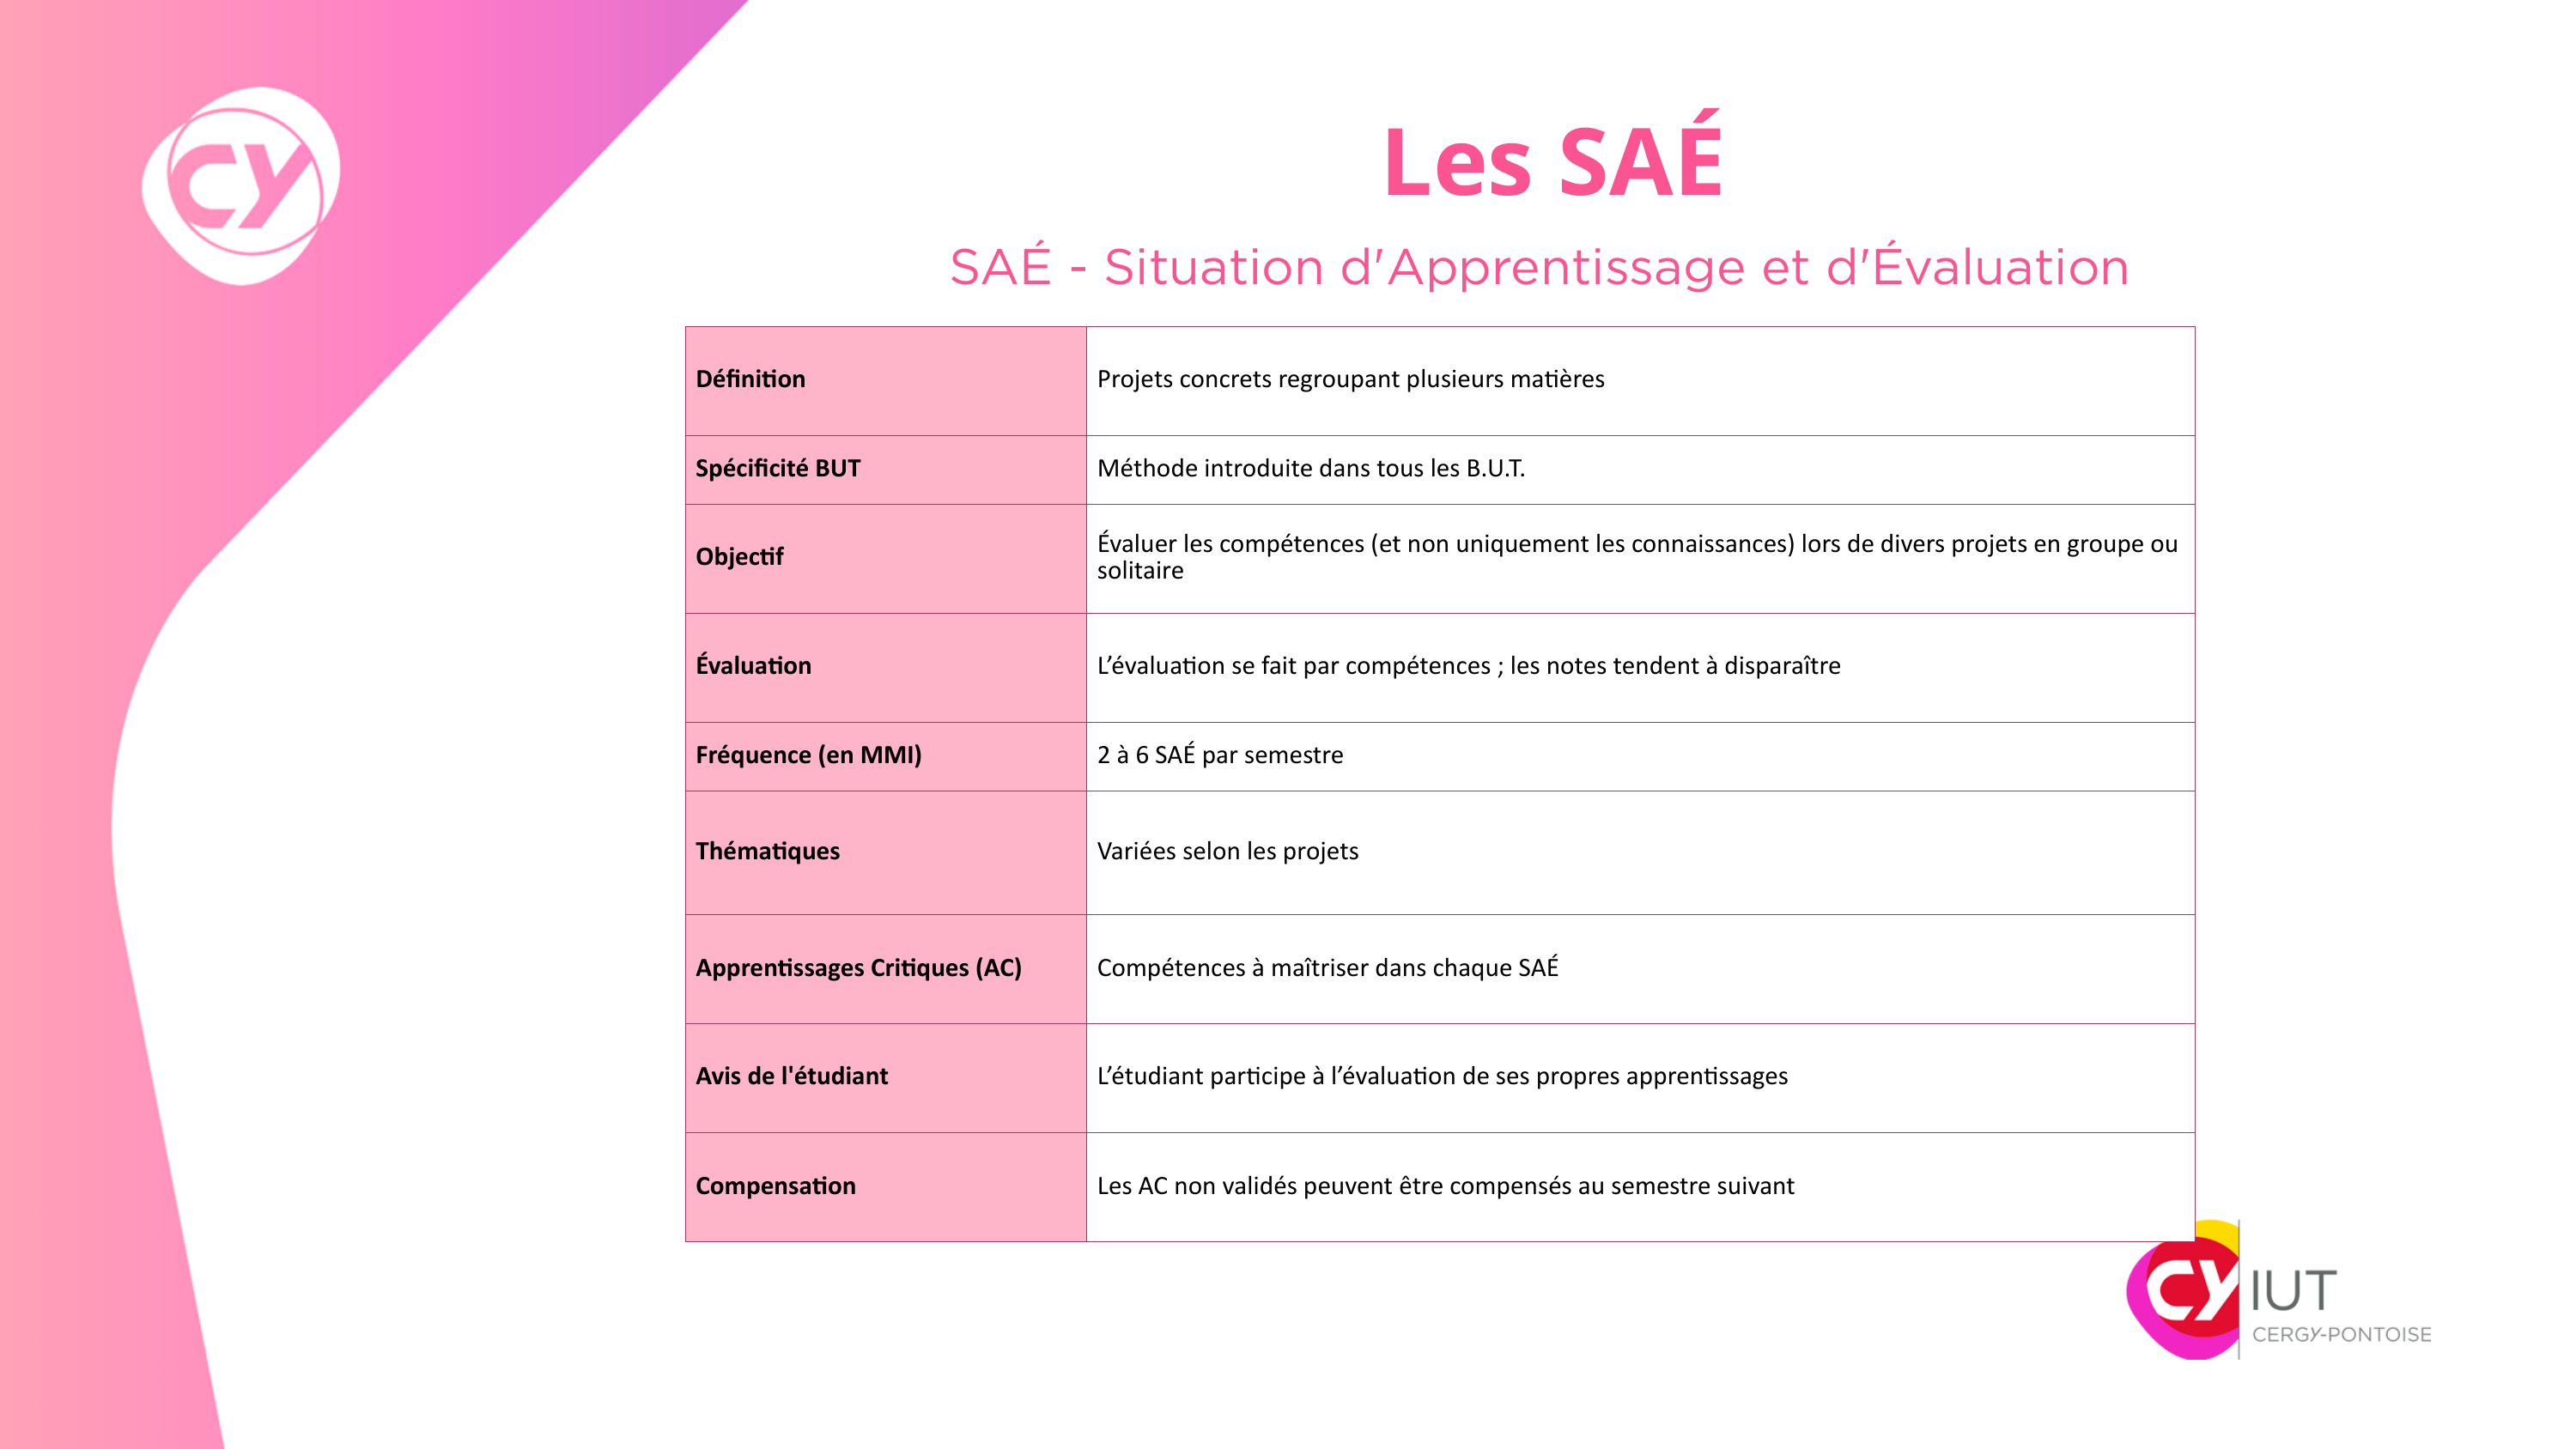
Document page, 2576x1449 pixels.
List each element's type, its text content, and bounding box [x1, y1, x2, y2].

table_cell Variées selon les projets [1087, 791, 2195, 914]
picture [0, 0, 2576, 1449]
table_cell Compétences à maîtriser dans chaque SAÉ [1087, 915, 2195, 1023]
text_box SAÉ - Situation d'Apprentissage et d'Évaluation [579, 224, 2501, 295]
table_header Définition [686, 327, 1086, 435]
table_cell Évaluer les compétences (et non uniquement les connaissances) lors de divers projets en groupe ou solitaire [1087, 505, 2195, 613]
table_cell Objectif [686, 505, 1086, 613]
table_cell Spécificité BUT [686, 436, 1086, 504]
table_cell Compensation [686, 1133, 1086, 1241]
text_box Les SAÉ [1342, 83, 1764, 214]
table_cell Apprentissages Critiques (AC) [686, 915, 1086, 1023]
table_cell 2 à 6 SAÉ par semestre [1087, 723, 2195, 791]
table_cell Évaluation [686, 614, 1086, 722]
table_cell L’évaluation se fait par compétences ; les notes tendent à disparaître [1087, 614, 2195, 722]
table_cell Avis de l'étudiant [686, 1024, 1086, 1132]
table_cell Méthode introduite dans tous les B.U.T. [1087, 436, 2195, 504]
table_header Projets concrets regroupant plusieurs matières [1087, 327, 2195, 435]
table_cell Fréquence (en MMI) [686, 723, 1086, 791]
table_cell Les AC non validés peuvent être compensés au semestre suivant [1087, 1133, 2195, 1241]
table_cell Thématiques [686, 791, 1086, 914]
table_cell L’étudiant participe à l’évaluation de ses propres apprentissages [1087, 1024, 2195, 1132]
